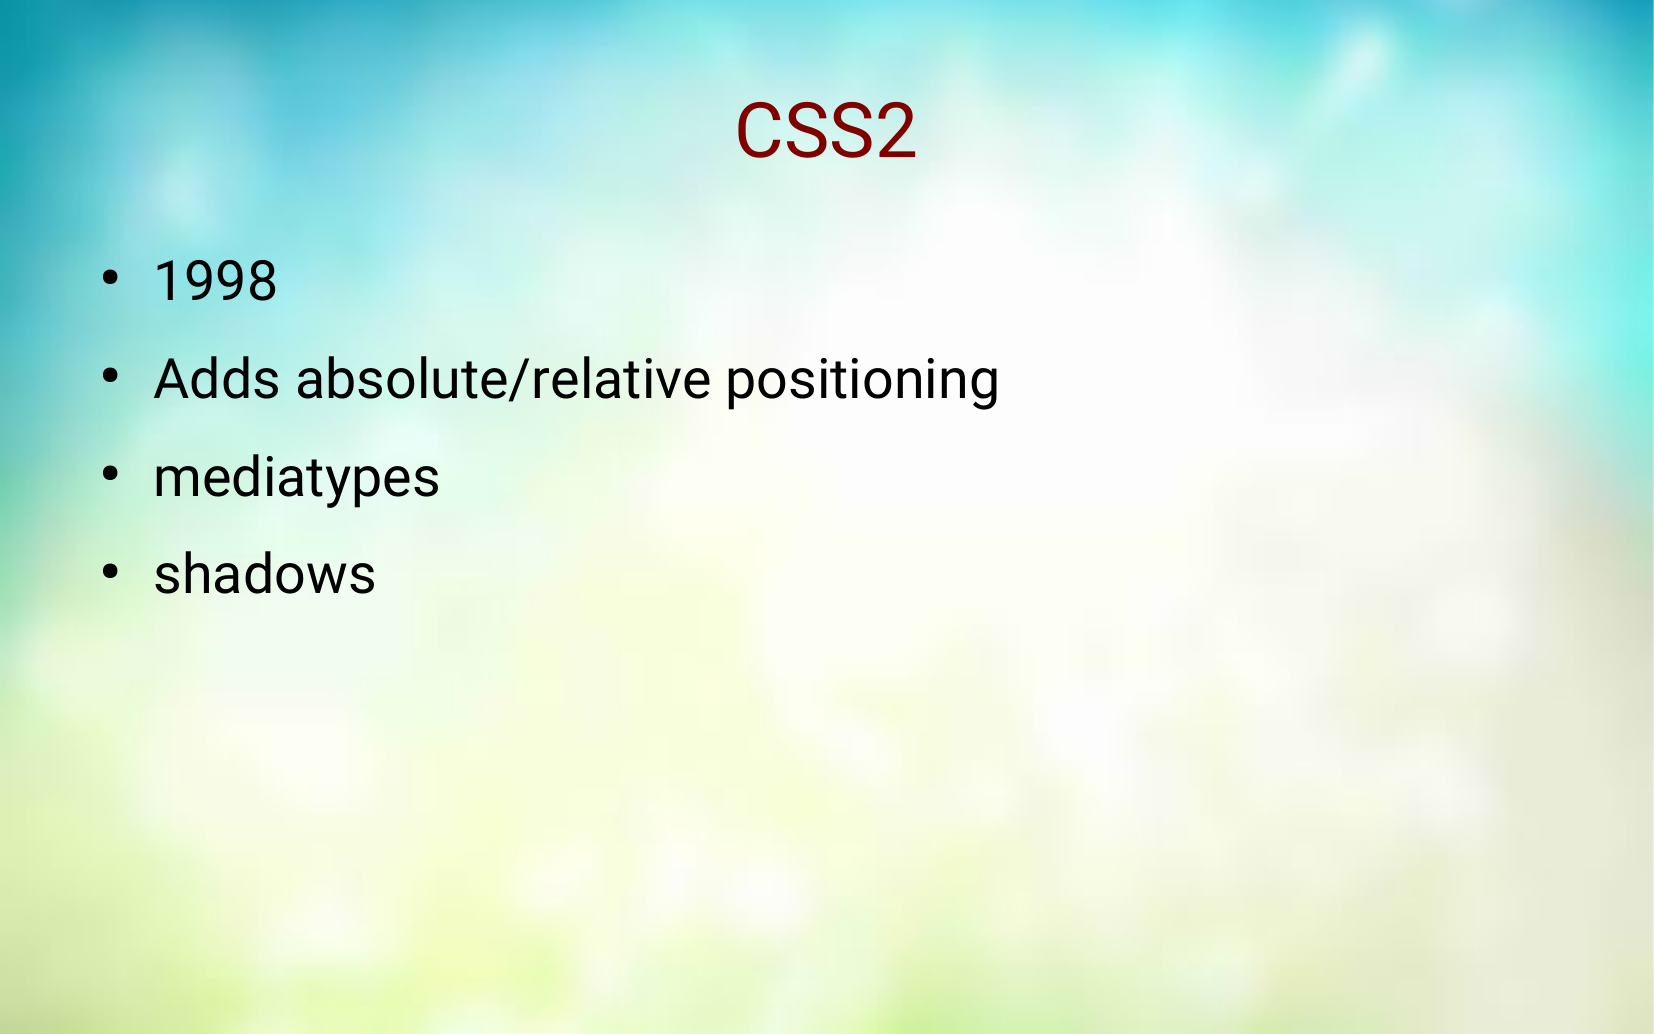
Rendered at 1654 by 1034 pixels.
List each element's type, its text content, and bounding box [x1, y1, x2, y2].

list 1998 Adds absolute/relative positioning mediatypes shadows [82, 241, 1571, 842]
picture [0, 0, 1654, 1034]
title CSS2 [82, 41, 1571, 214]
